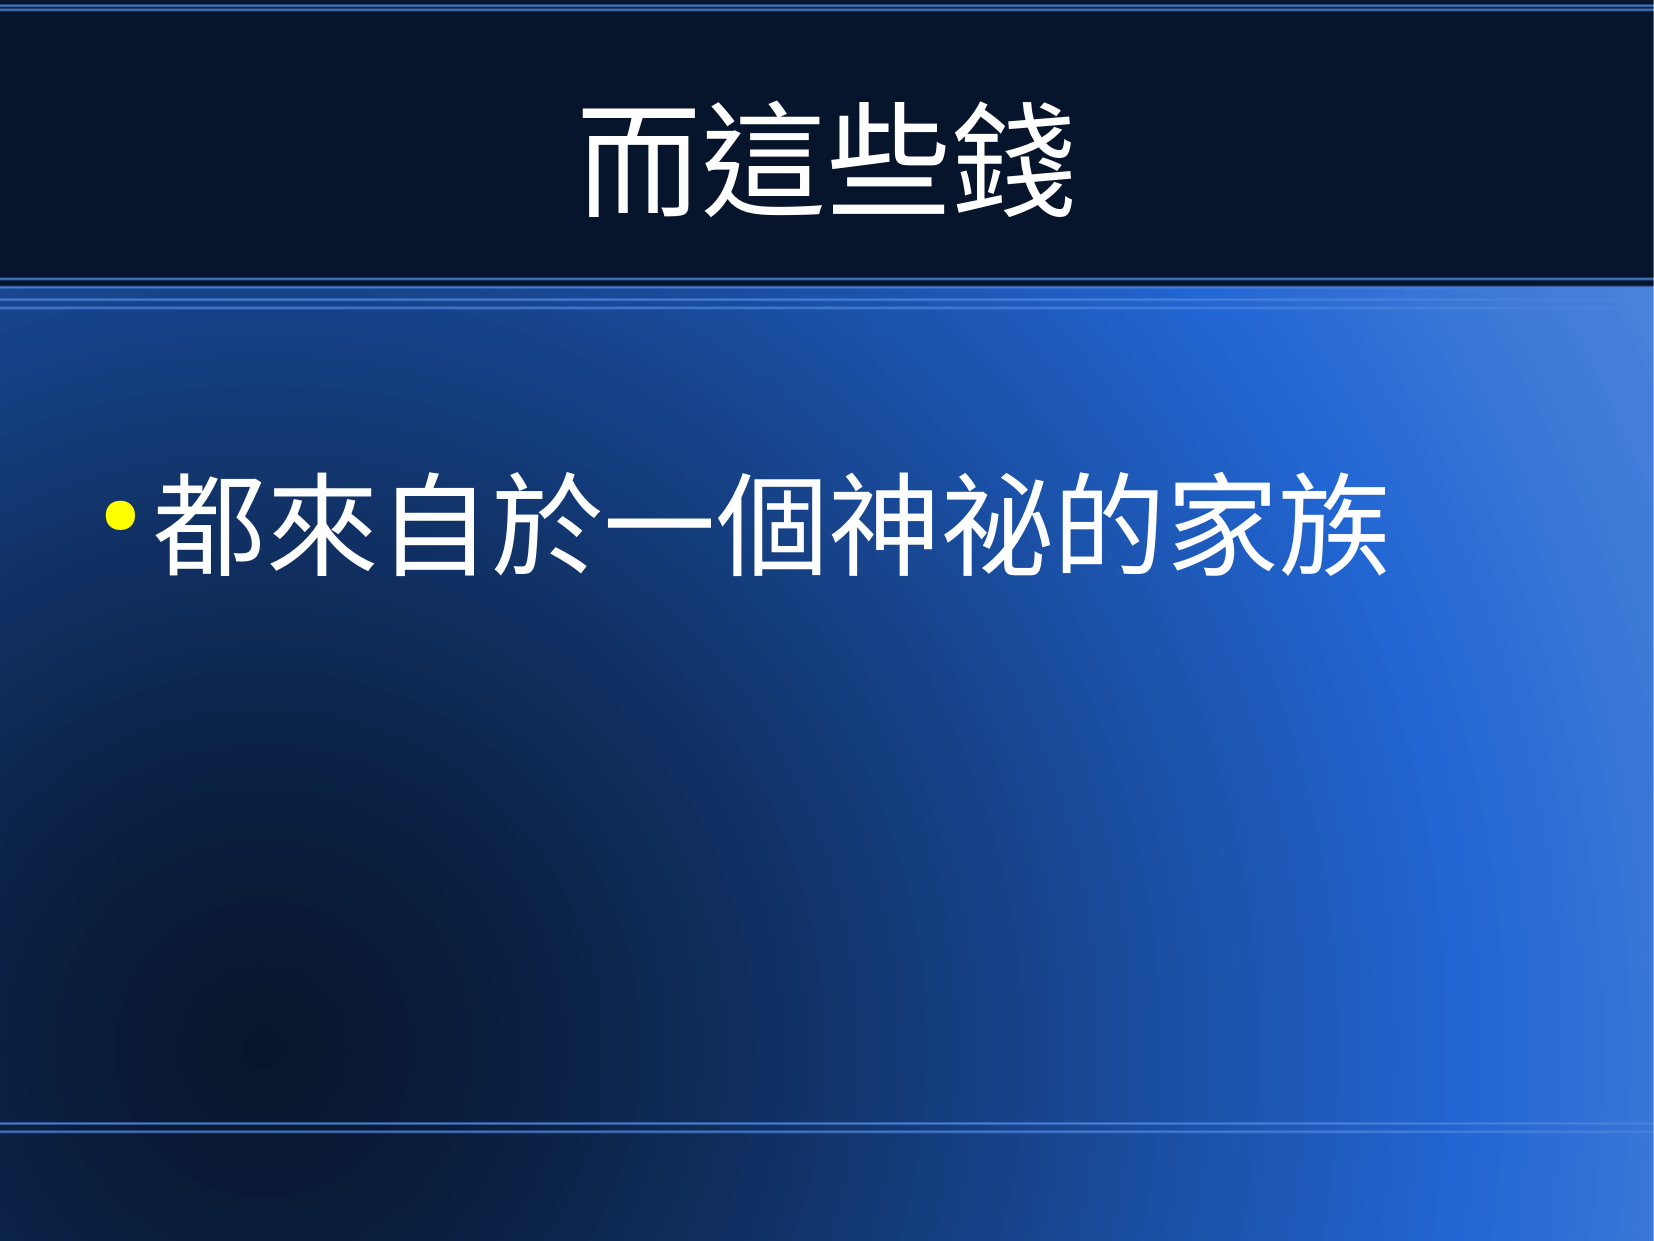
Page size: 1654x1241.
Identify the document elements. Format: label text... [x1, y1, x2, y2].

title 而這些錢 [82, 49, 1571, 257]
picture [0, 0, 1654, 1241]
list 都來自於一個神祕的家族 [82, 355, 1571, 1241]
